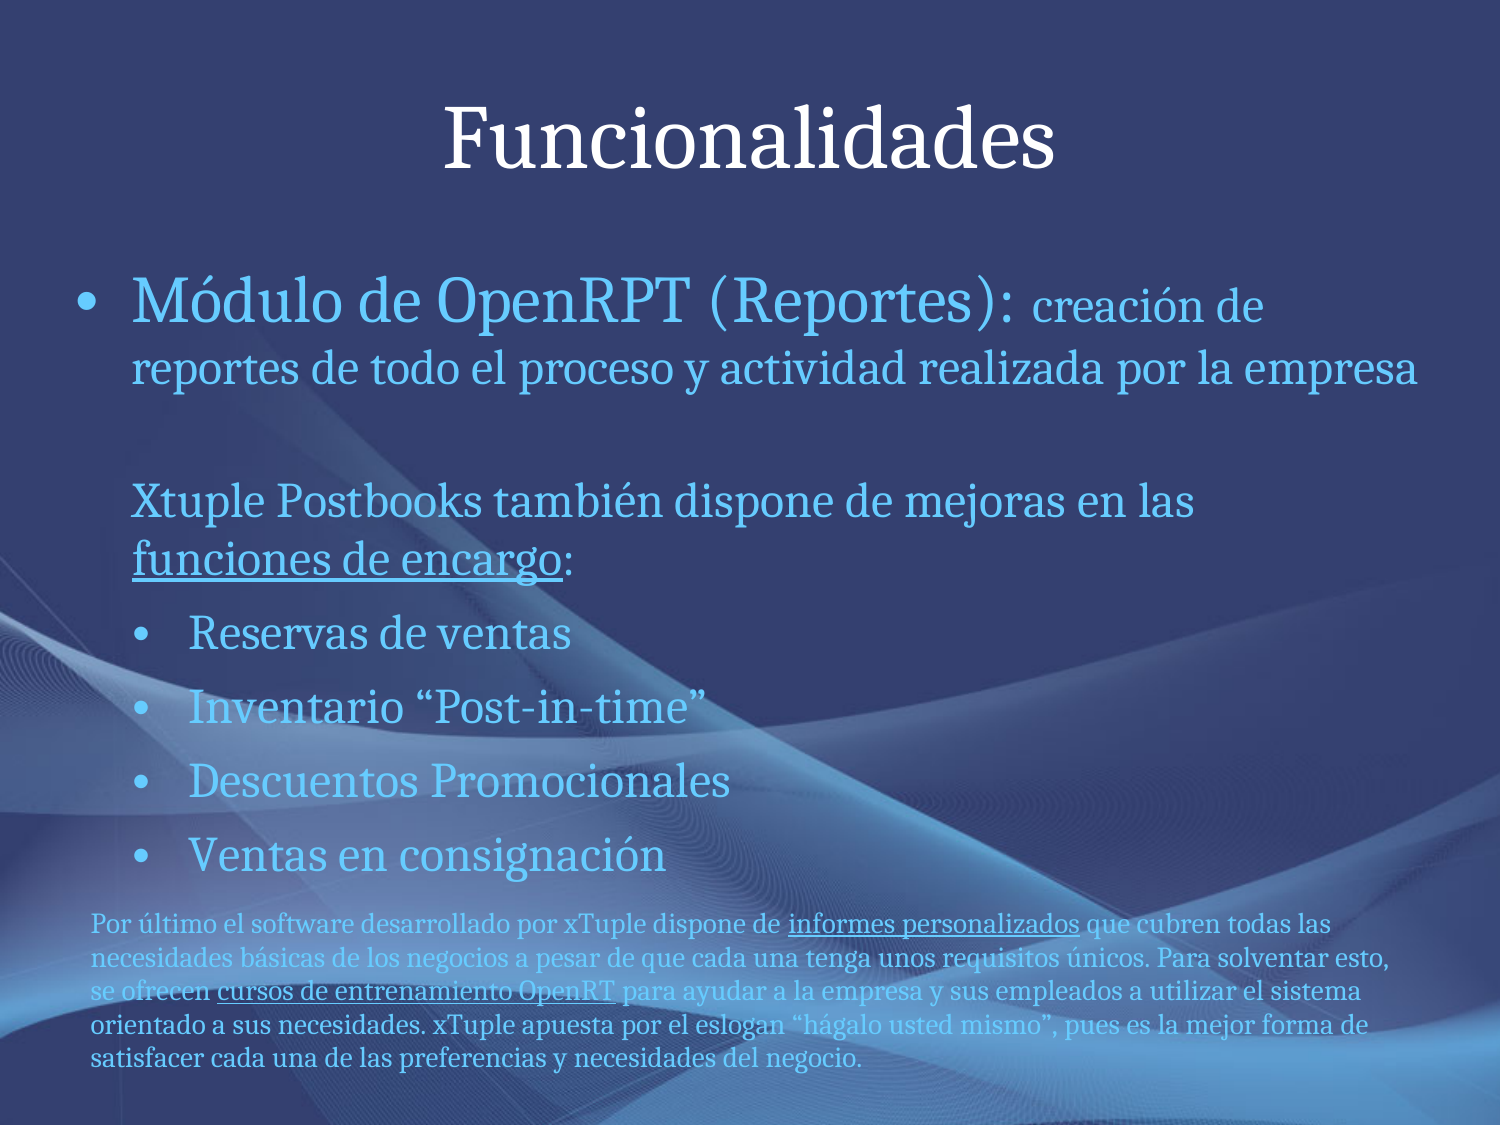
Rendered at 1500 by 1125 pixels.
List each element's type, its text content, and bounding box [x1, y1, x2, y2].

title Funcionalidades [75, 45, 1426, 233]
picture [0, 0, 1500, 1125]
list Xtuple Postbooks también dispone de mejoras en las funciones de encargo: Reservas de ventas Inventario “Post-in-time” Descuentos Promocionales Ventas en consignación [132, 472, 1335, 891]
list Módulo de OpenRPT (Reportes): creación de reportes de todo el proceso y actividad realizada por la empresa [75, 262, 1426, 574]
text_box Por último el software desarrollado por xTuple dispone de informes personalizados que cubren todas las necesidades básicas de los negocios a pesar de que cada una tenga unos requisitos únicos. Para solventar esto, se ofrecen cursos de entrenamiento OpenRT para ayudar a la empresa y sus empleados a utilizar el sistema orientado a sus necesidades. xTuple apuesta por el eslogan “hágalo usted mismo”, pues es la mejor forma de satisfacer cada una de las preferencias y necesidades del negocio. [75, 899, 1435, 1084]
